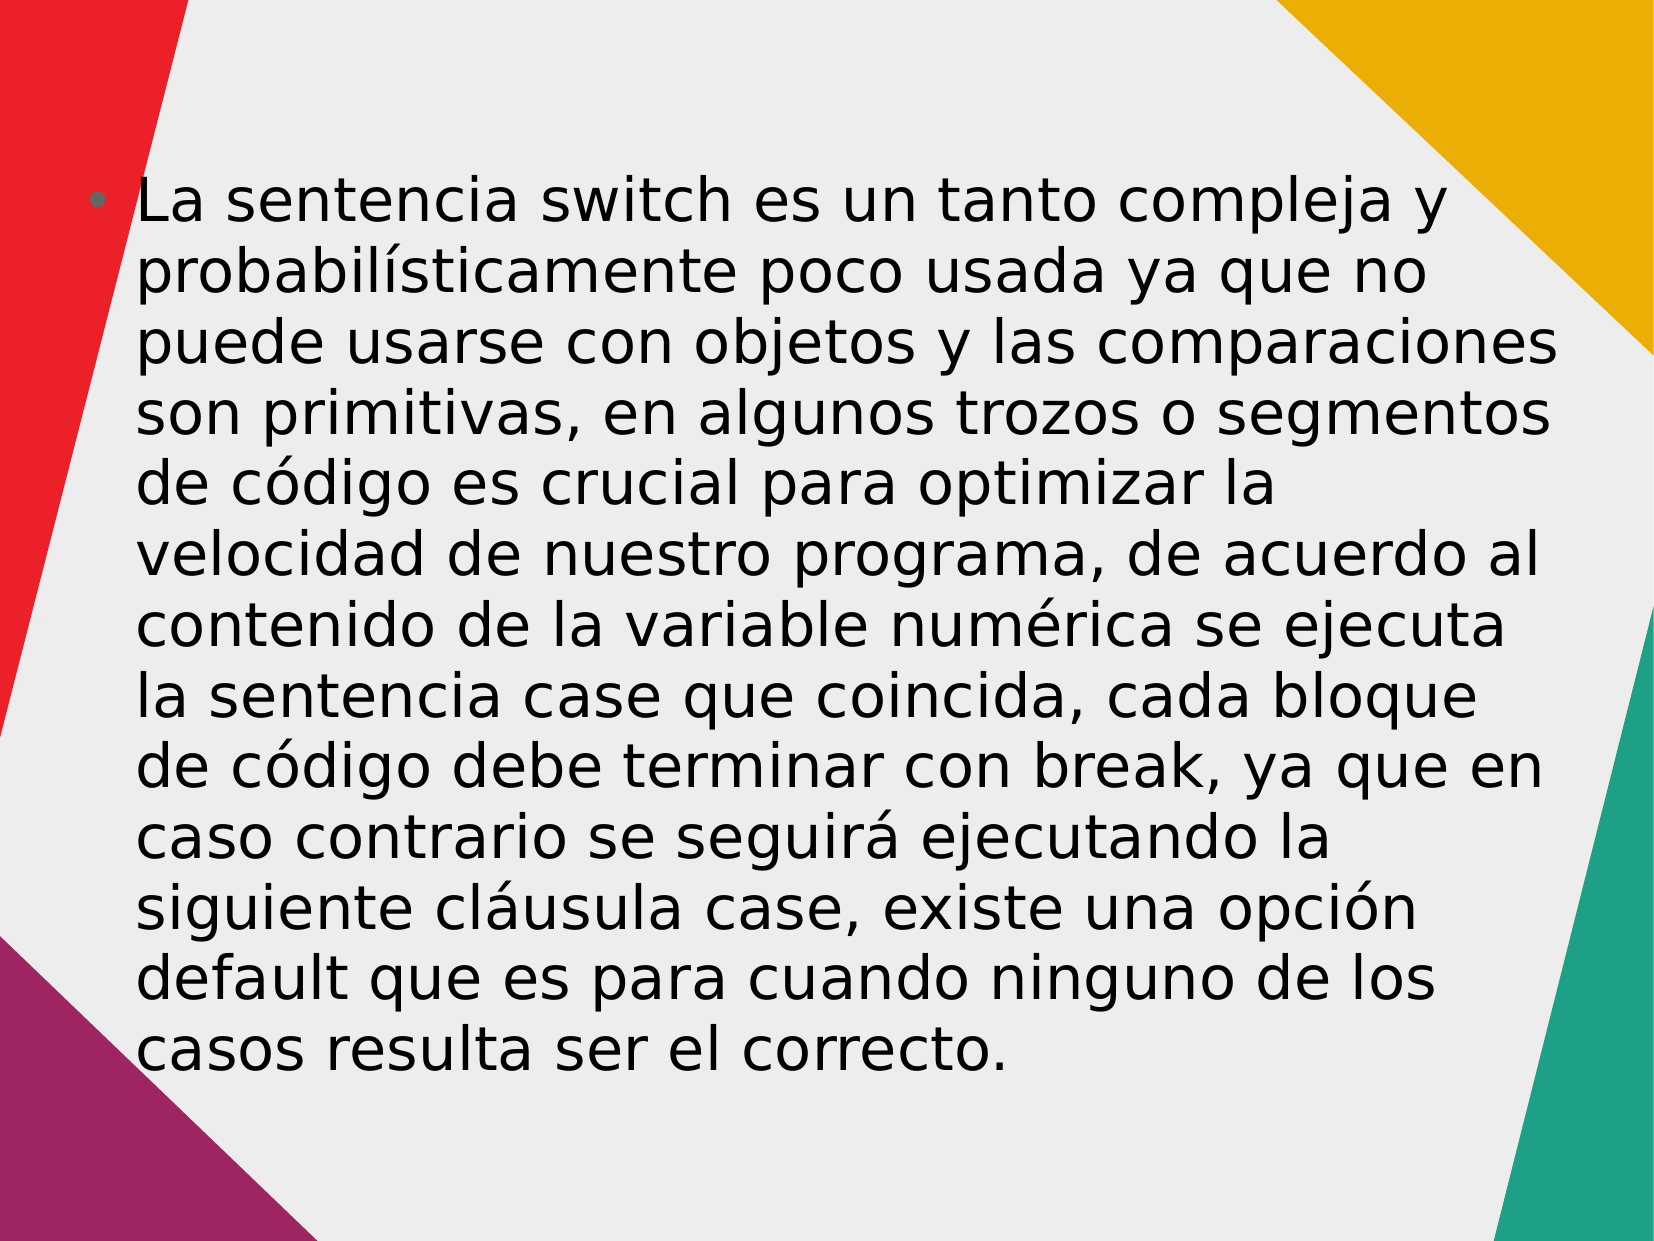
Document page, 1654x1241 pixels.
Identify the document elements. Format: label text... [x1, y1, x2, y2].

list La sentencia switch es un tanto compleja y probabilísticamente poco usada ya que no puede usarse con objetos y las comparaciones son primitivas, en algunos trozos o segmentos de código es crucial para optimizar la velocidad de nuestro programa, de acuerdo al contenido de la variable numérica se ejecuta la sentencia case que coincida, cada bloque de código debe terminar con break, ya que en caso contrario se seguirá ejecutando la siguiente cláusula case, existe una opción default que es para cuando ninguno de los casos resulta ser el correcto. [70, 165, 1571, 1140]
